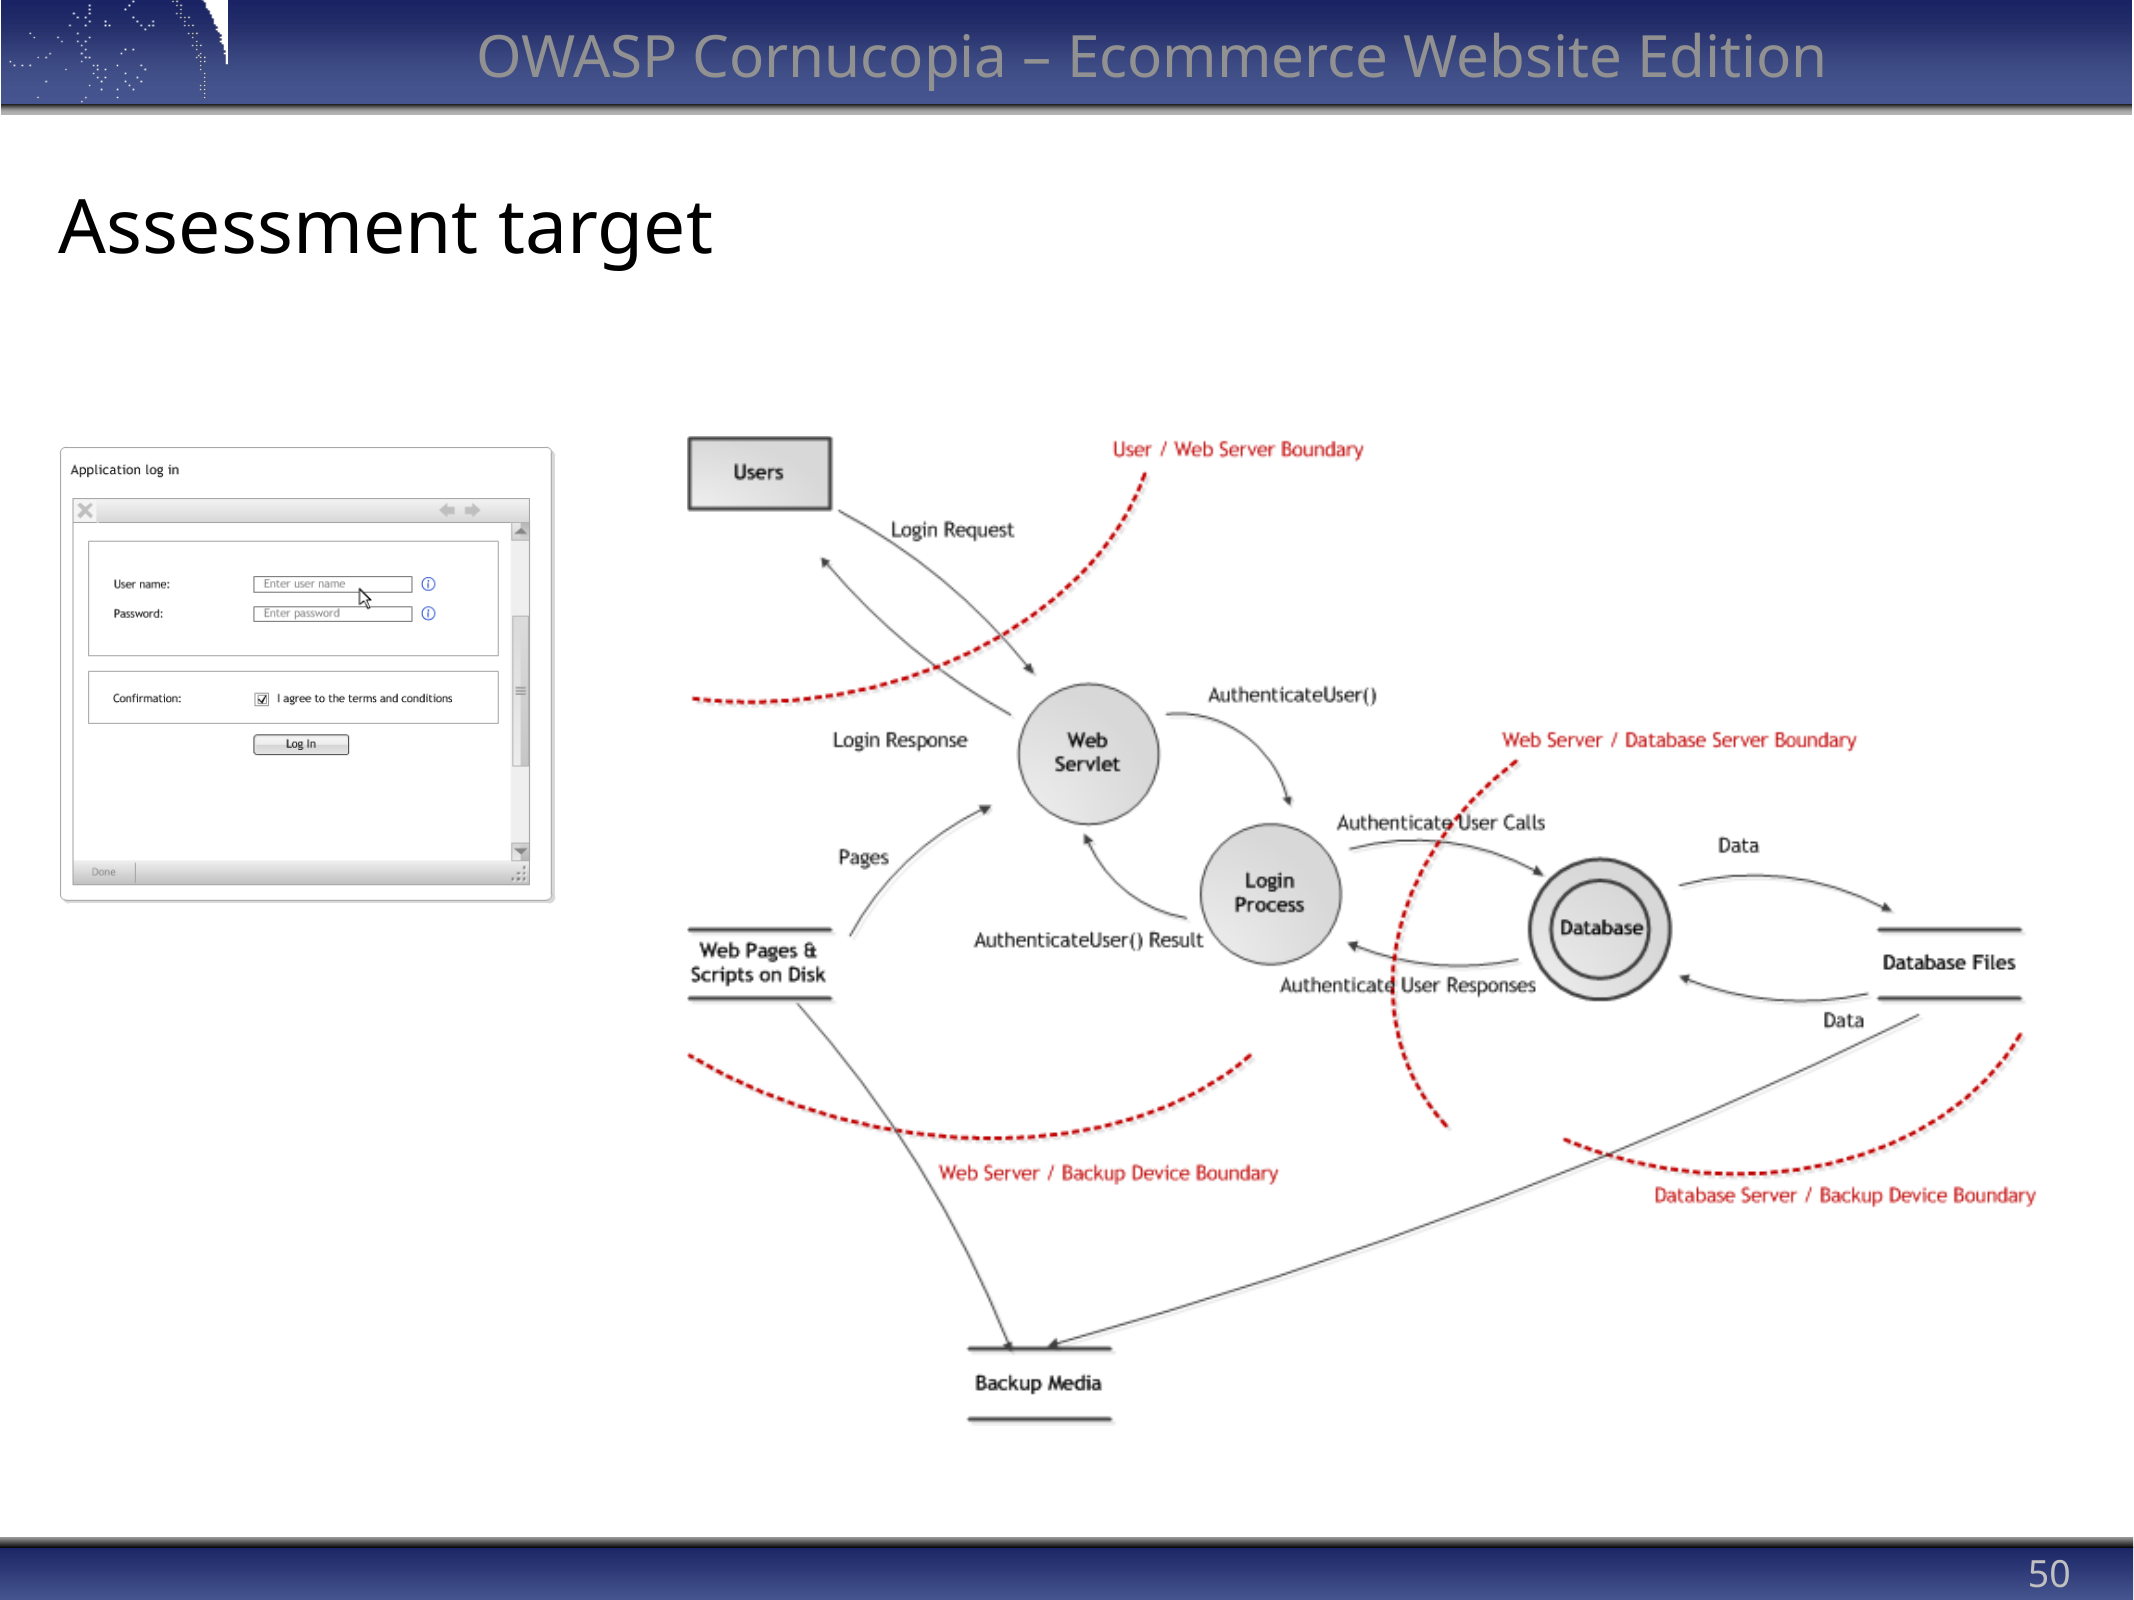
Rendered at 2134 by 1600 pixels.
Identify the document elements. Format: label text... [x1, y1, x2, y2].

title Assessment target [58, 124, 2126, 325]
picture [687, 436, 2038, 1426]
picture [59, 446, 556, 904]
